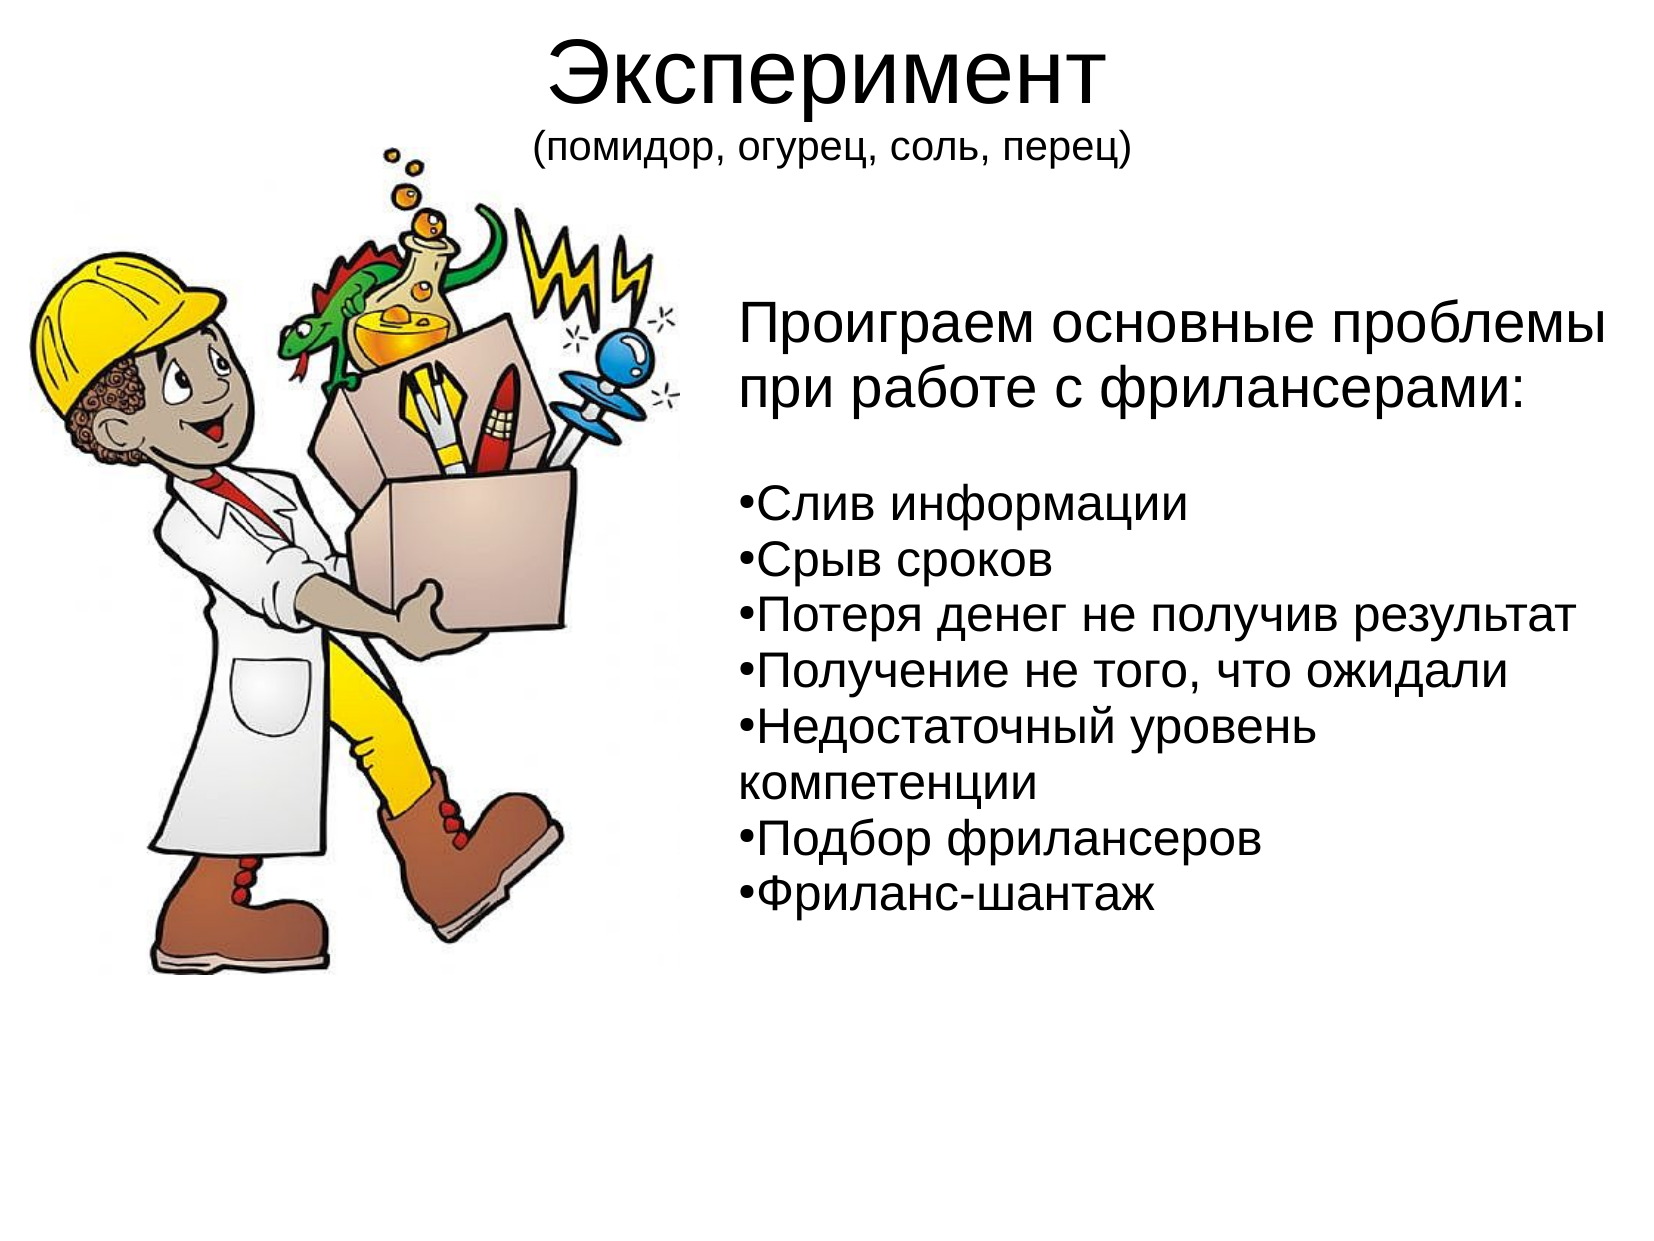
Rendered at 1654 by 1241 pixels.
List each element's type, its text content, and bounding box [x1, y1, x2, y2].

title Эксперимент (помидор, огурец, соль, перец) [82, 12, 1571, 178]
subtitle Проиграем основные проблемы при работе с фрилансерами: Слив информации Срыв сроков Потеря денег не получив результат Получение не того, что ожидали Недостаточный уровень компетенции Подбор фрилансеров Фриланс-шантаж [738, 250, 1625, 960]
picture [29, 147, 680, 975]
